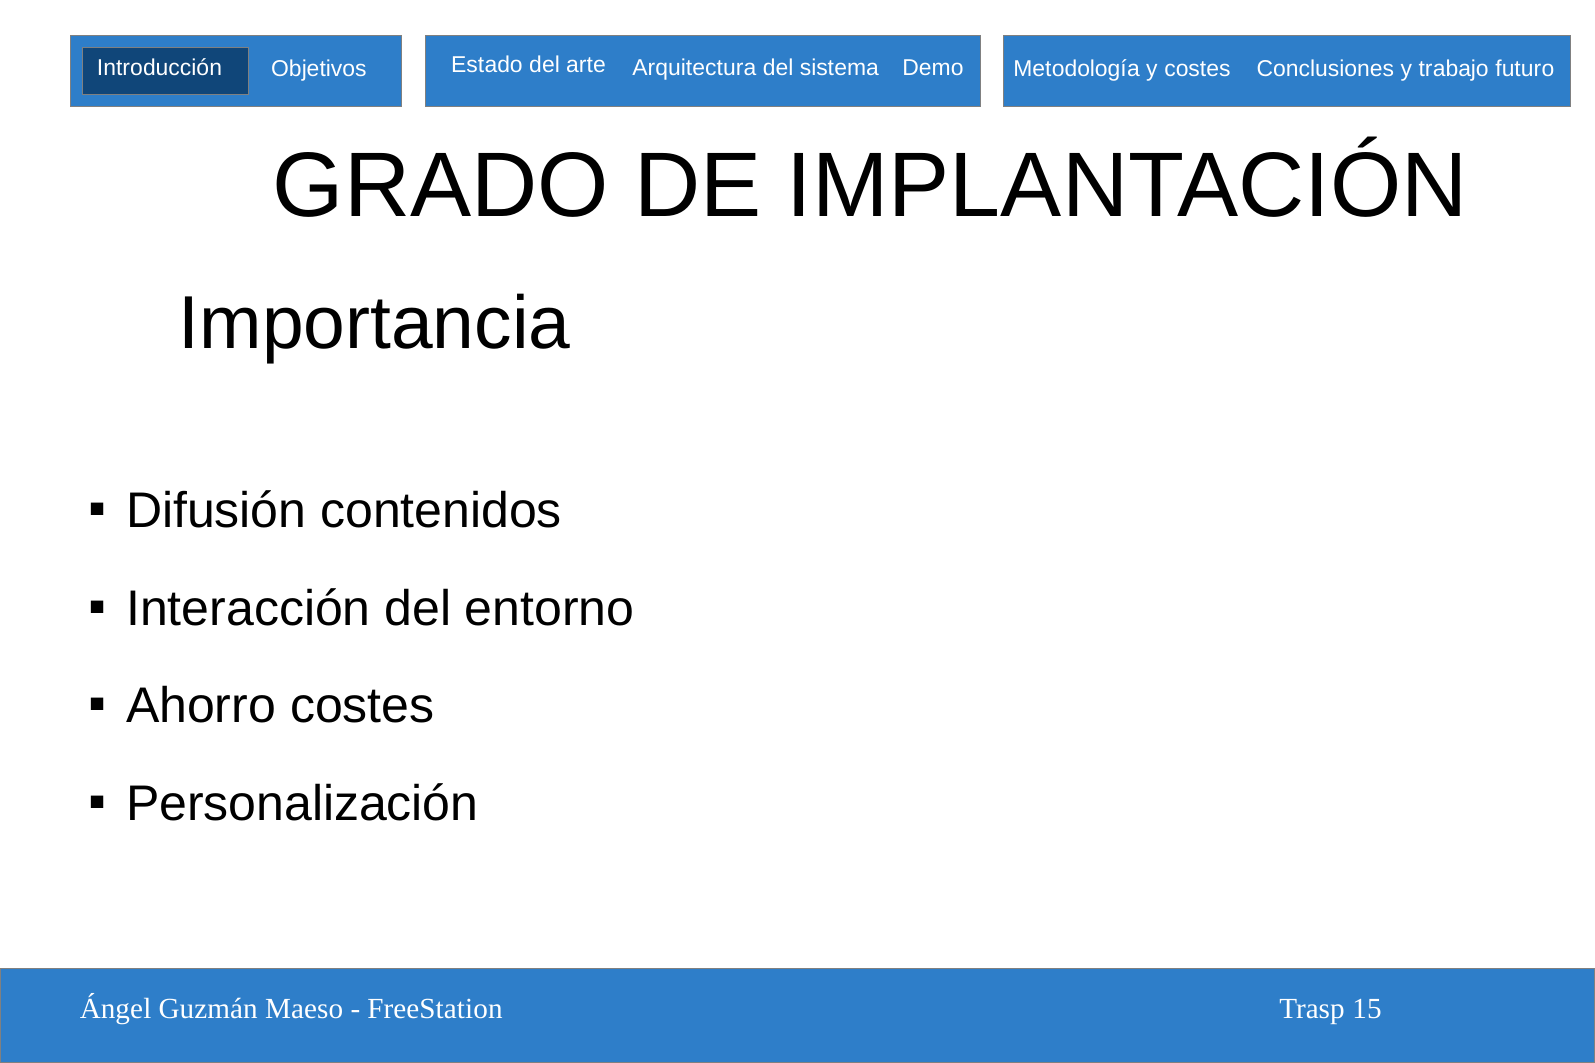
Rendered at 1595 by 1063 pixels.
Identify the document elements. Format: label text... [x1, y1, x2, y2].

text_box [1003, 101, 1571, 107]
title Introducción [70, 35, 249, 100]
text_box [425, 88, 981, 107]
title Arquitectura del sistema [625, 41, 886, 94]
text_box [425, 35, 981, 47]
text_box [70, 100, 402, 107]
title Metodología y costes [981, 36, 1228, 101]
text_box Difusión contenidos Interacción del entorno Ahorro costes Personalización [76, 474, 650, 839]
title Importancia [112, 266, 638, 378]
title Demo [868, 47, 999, 88]
title Estado del arte [413, 41, 644, 89]
title Objetivos [236, 36, 402, 101]
title GRADO DE IMPLANTACIÓN [153, 128, 1589, 240]
title Conclusiones y trabajo futuro [1228, 36, 1583, 101]
